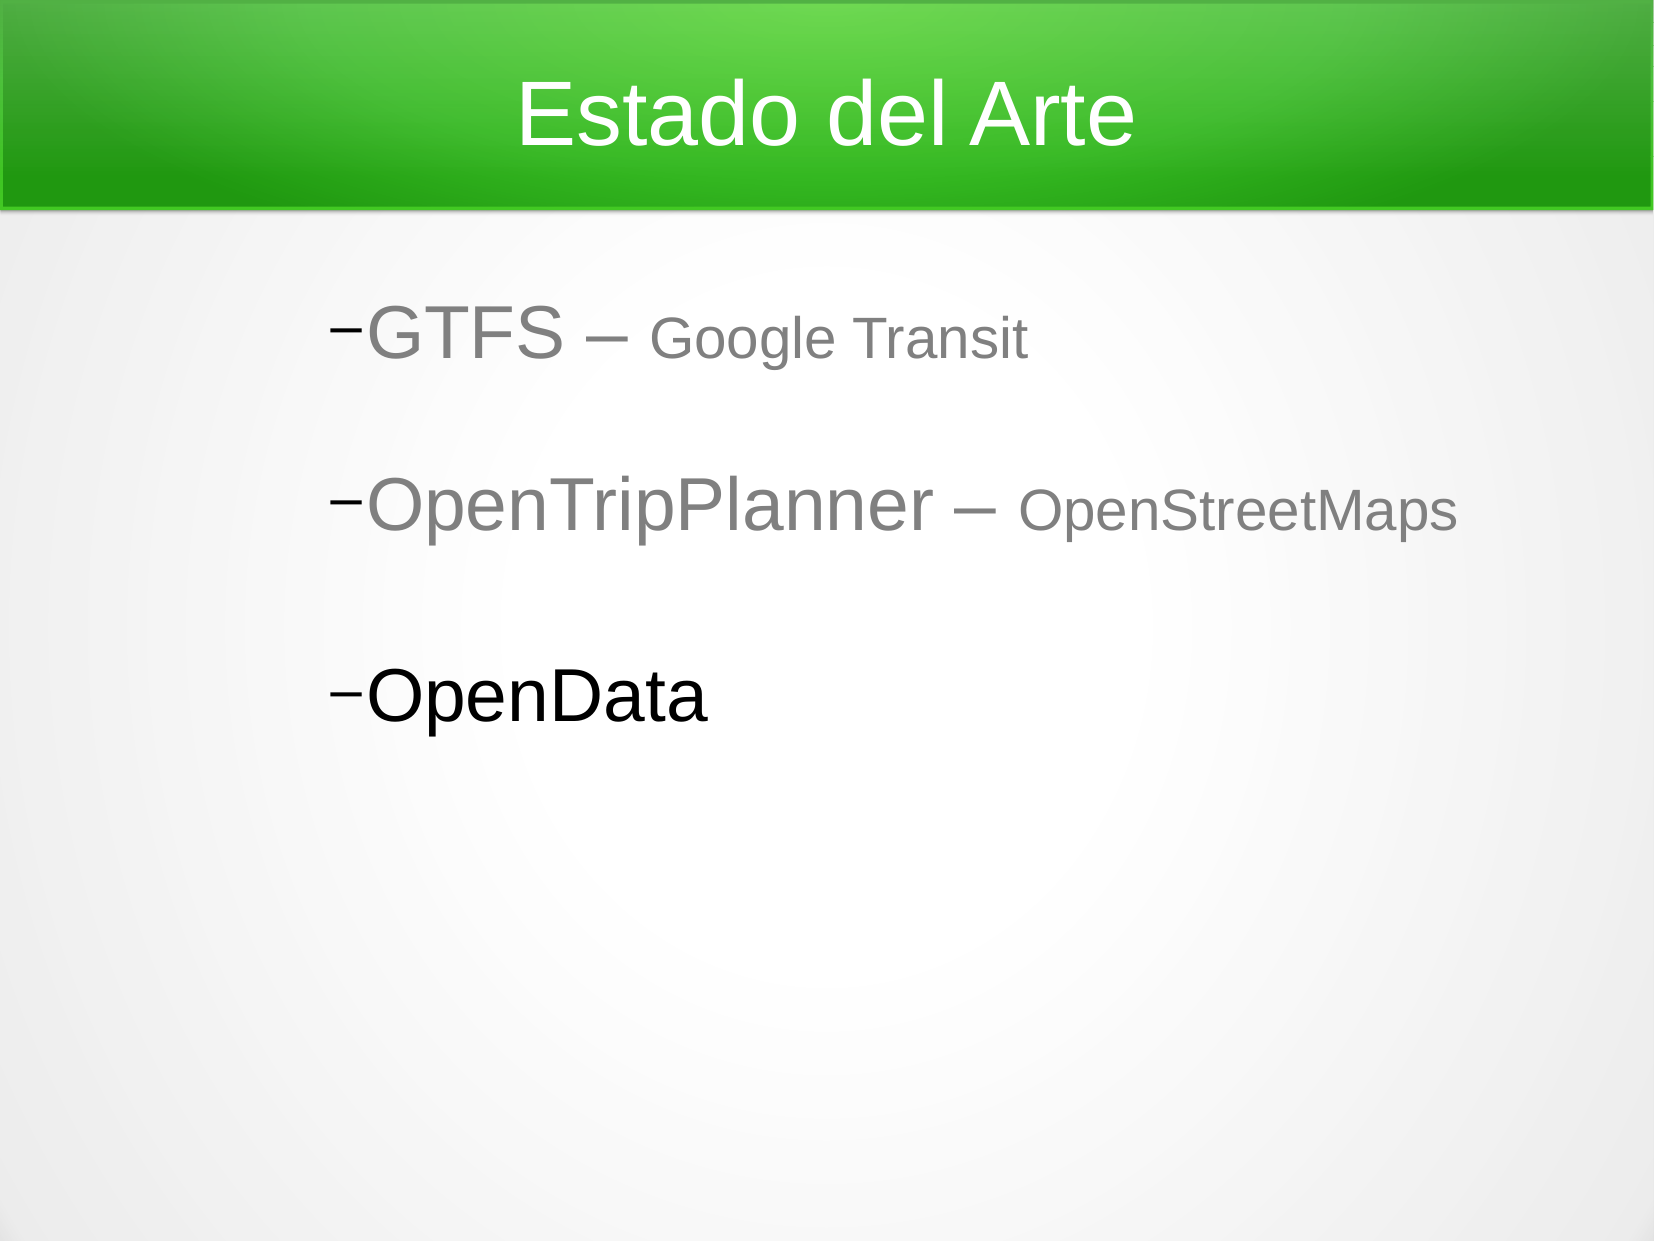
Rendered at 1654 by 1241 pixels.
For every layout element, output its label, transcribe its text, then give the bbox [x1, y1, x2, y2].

list GTFS – Google Transit OpenTripPlanner – OpenStreetMaps OpenData [82, 290, 1538, 1010]
title Estado del Arte [82, 49, 1571, 179]
